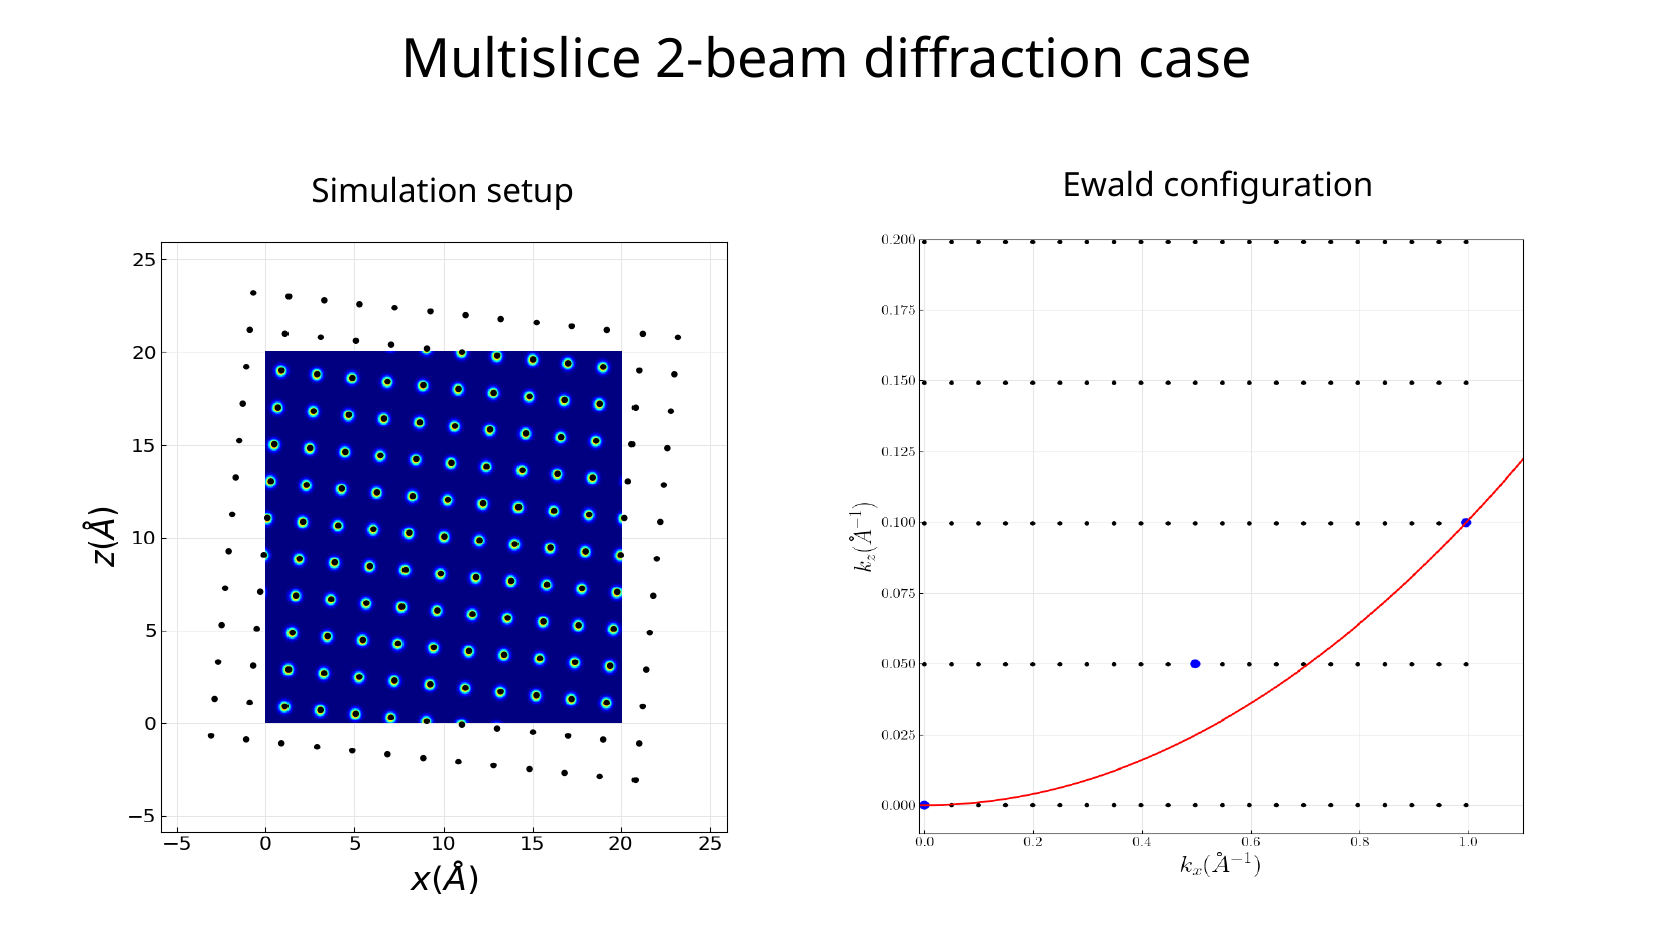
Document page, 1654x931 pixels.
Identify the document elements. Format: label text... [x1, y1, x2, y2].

picture [59, 191, 748, 910]
title Multislice 2-beam diffraction case [0, 0, 1654, 116]
text_box Simulation setup [162, 159, 724, 264]
text_box Ewald configuration [918, 153, 1527, 258]
picture [808, 188, 1545, 913]
